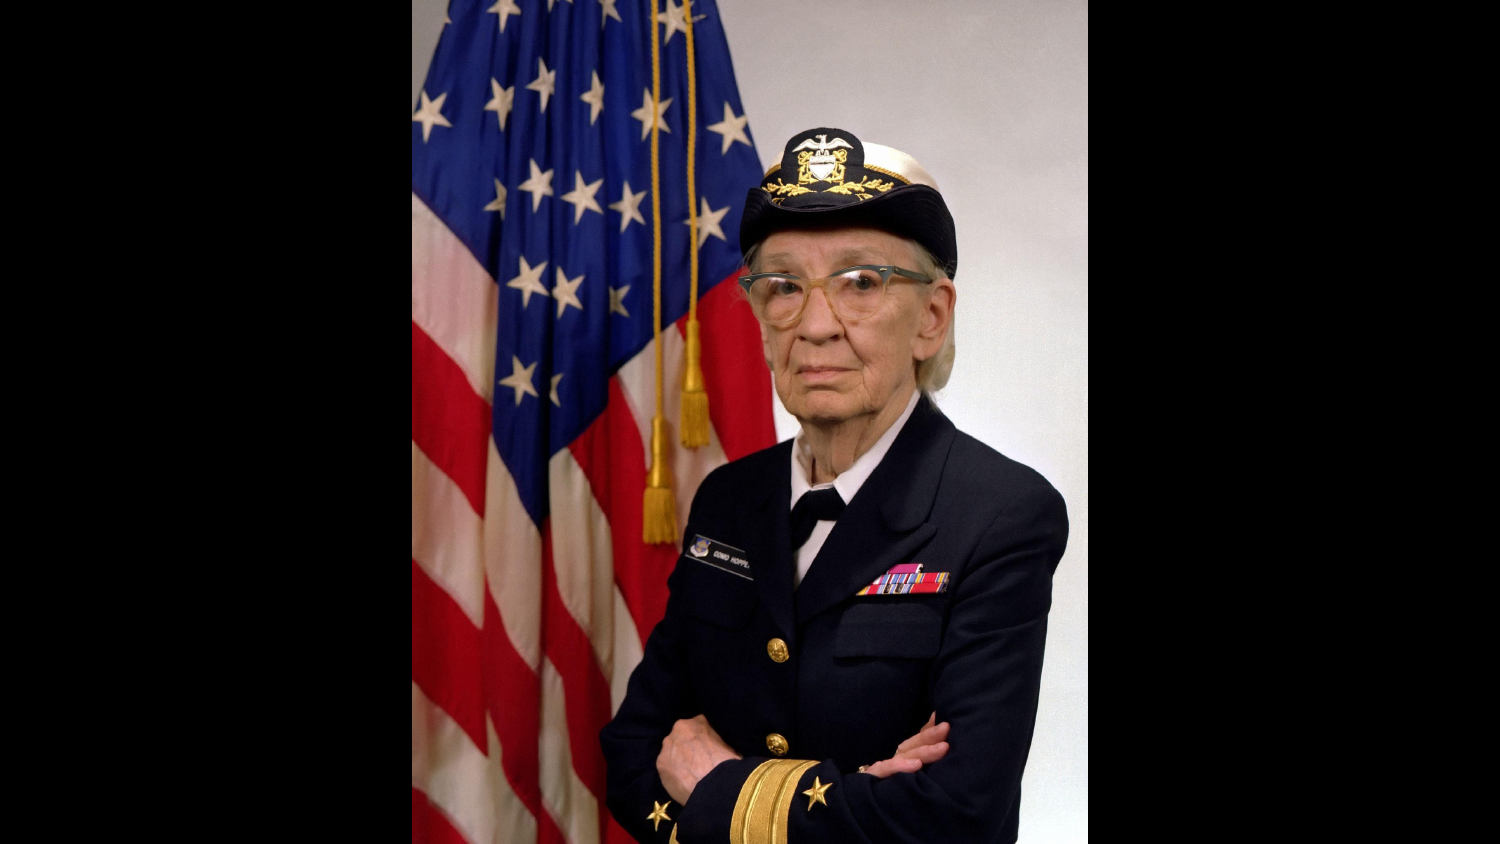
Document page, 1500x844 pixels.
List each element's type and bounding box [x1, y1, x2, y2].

picture [412, 0, 1088, 844]
